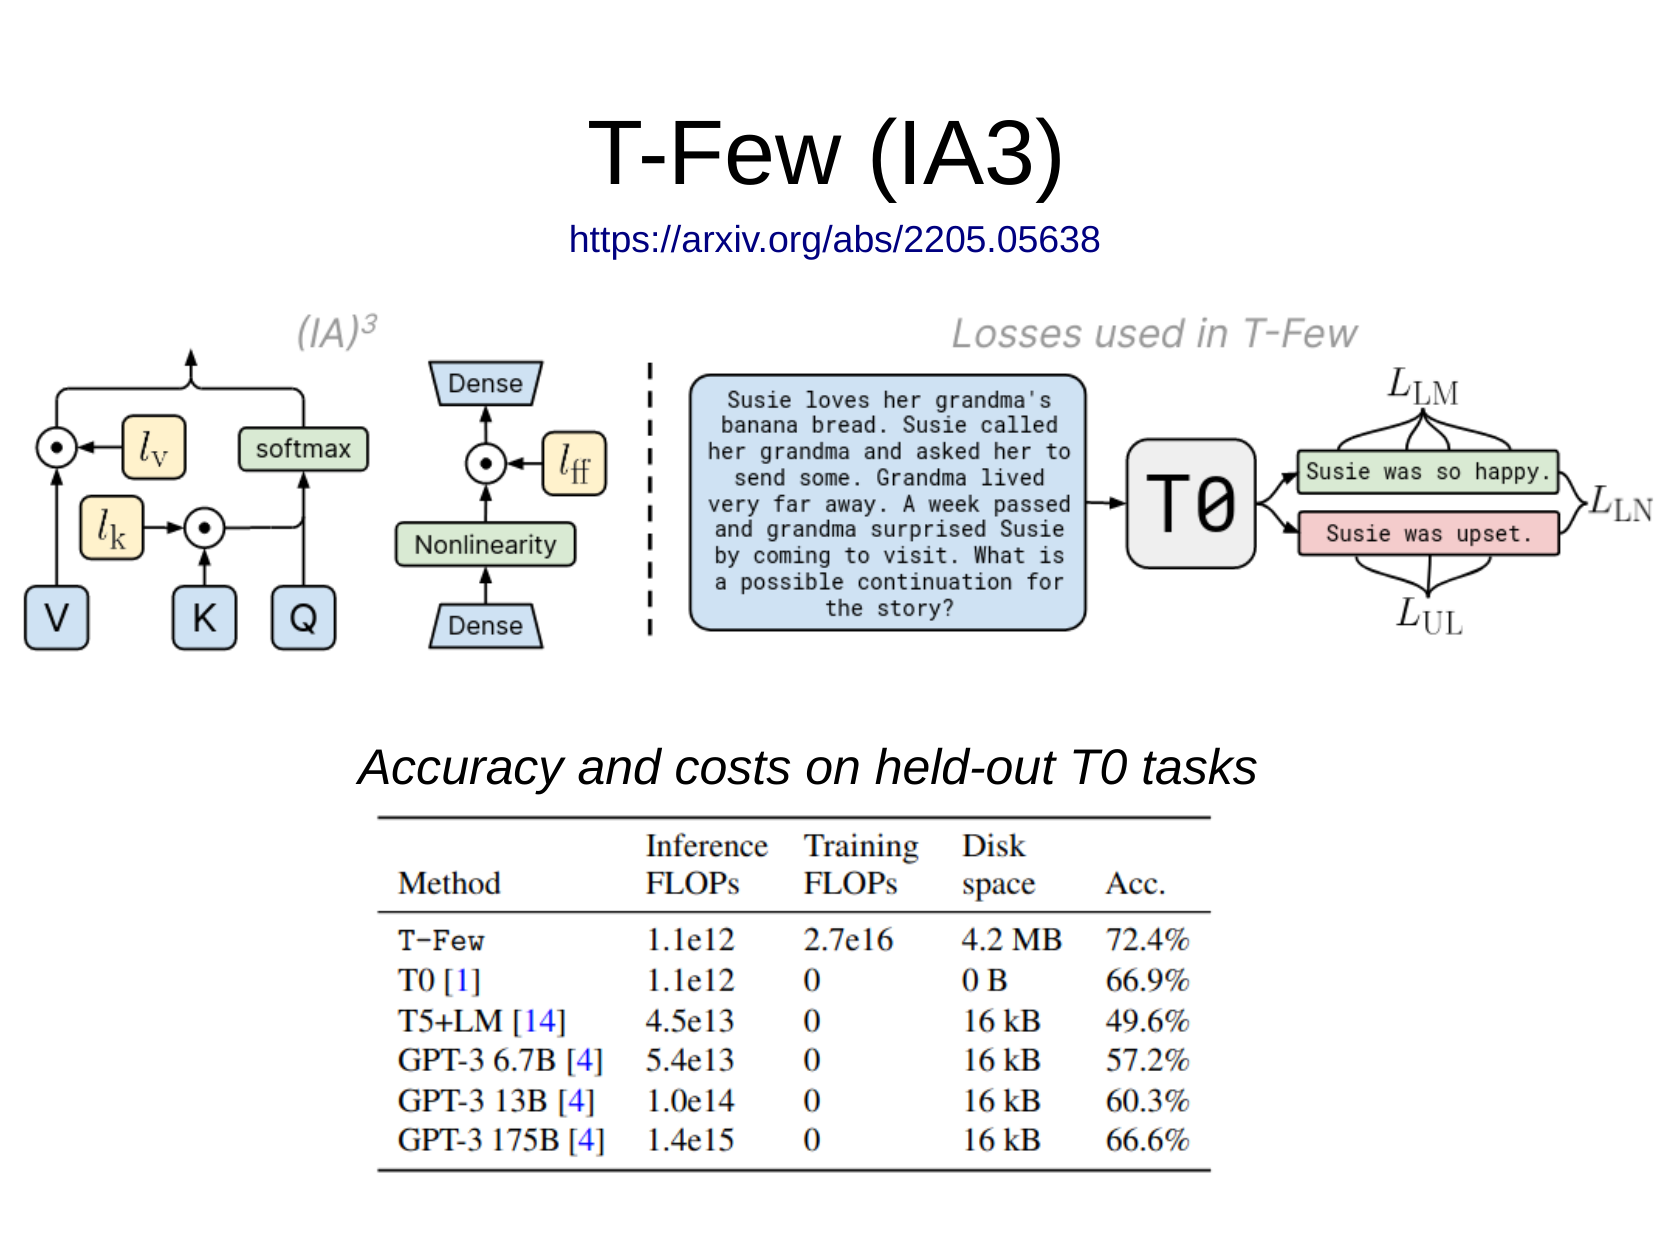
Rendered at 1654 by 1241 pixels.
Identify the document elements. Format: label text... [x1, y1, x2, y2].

text_box https://arxiv.org/abs/2205.05638 [554, 211, 1116, 269]
text_box Accuracy and costs on held-out T0 tasks [343, 732, 1430, 915]
title T-Few (IA3) [82, 49, 1571, 257]
picture [1, 290, 1654, 669]
picture [368, 915, 1233, 1179]
